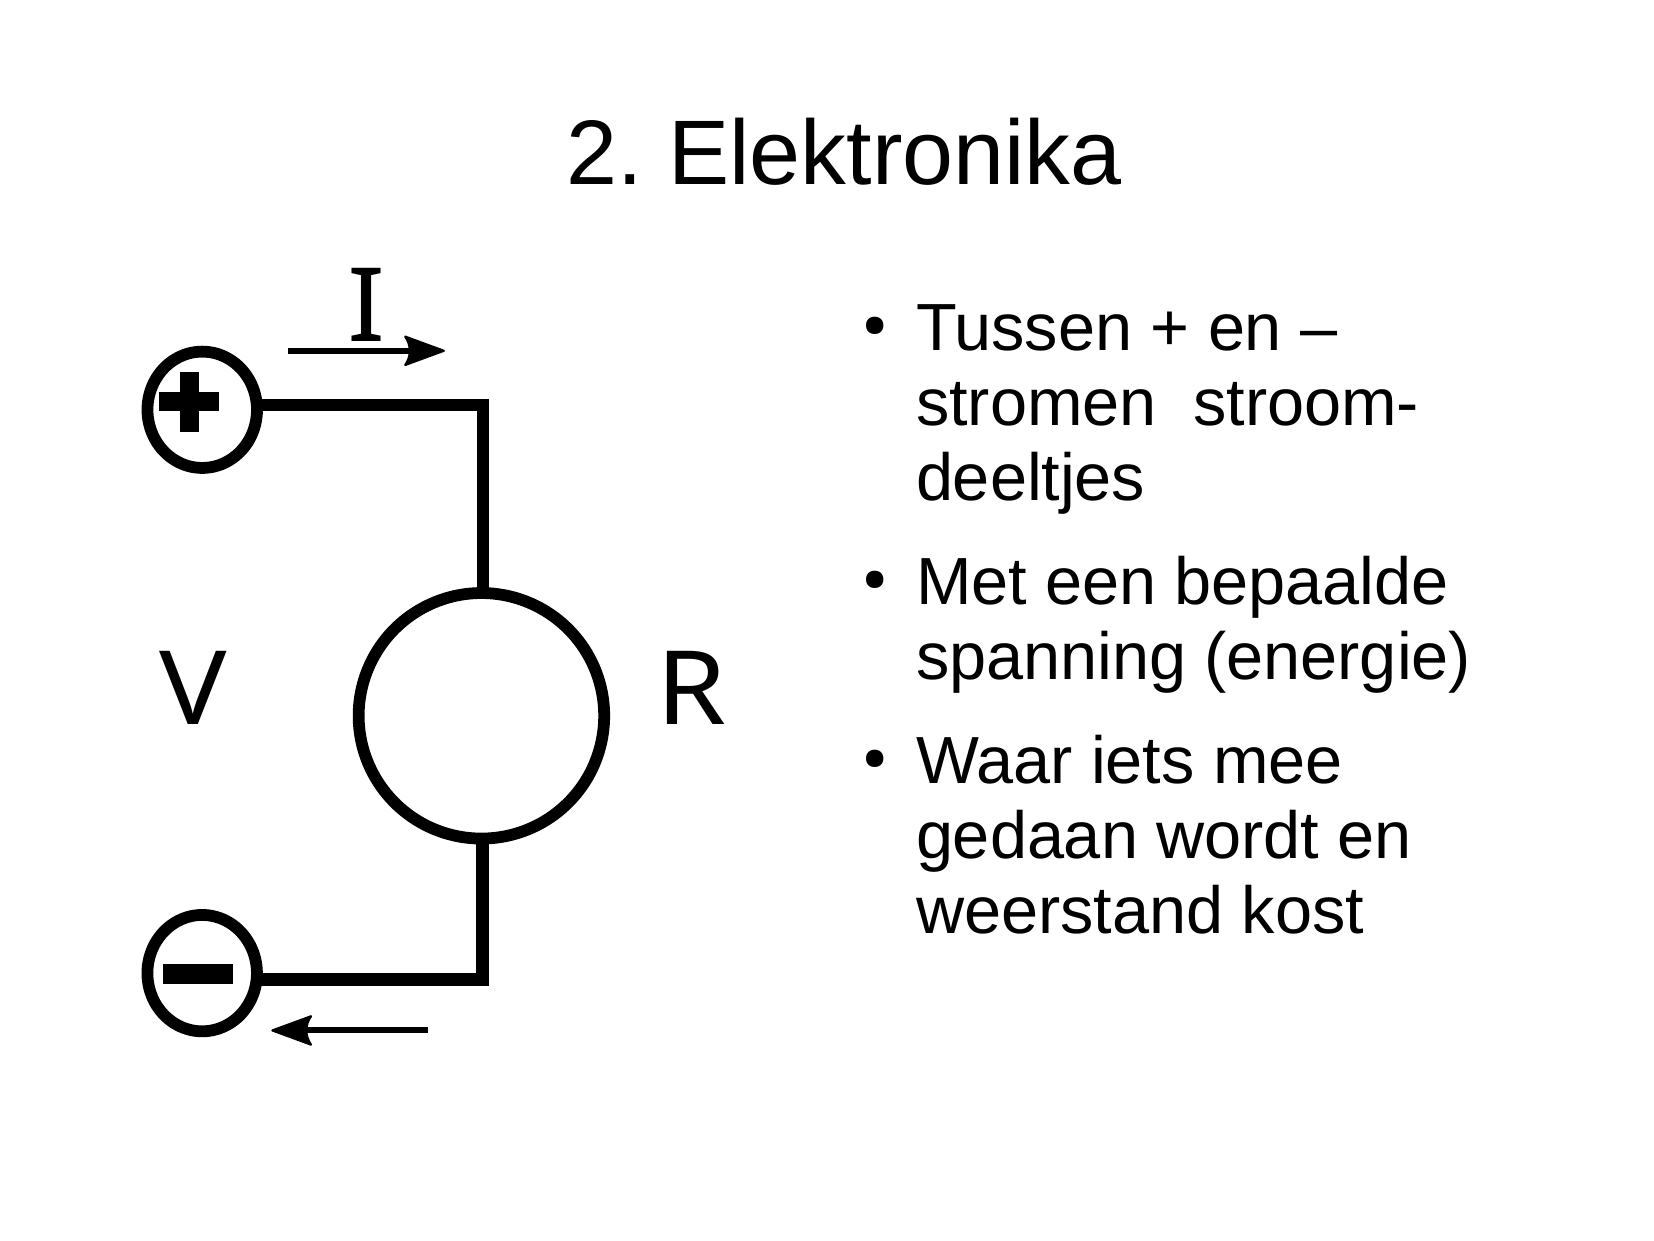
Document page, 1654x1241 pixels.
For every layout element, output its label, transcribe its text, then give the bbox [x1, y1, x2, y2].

title 2. Elektronika [82, 49, 1571, 257]
picture [15, 255, 893, 1241]
list Tussen + en – stromen stroom-deeltjes Met een bepaalde spanning (energie) Waar iets mee gedaan wordt en weerstand kost [893, 290, 1572, 1010]
